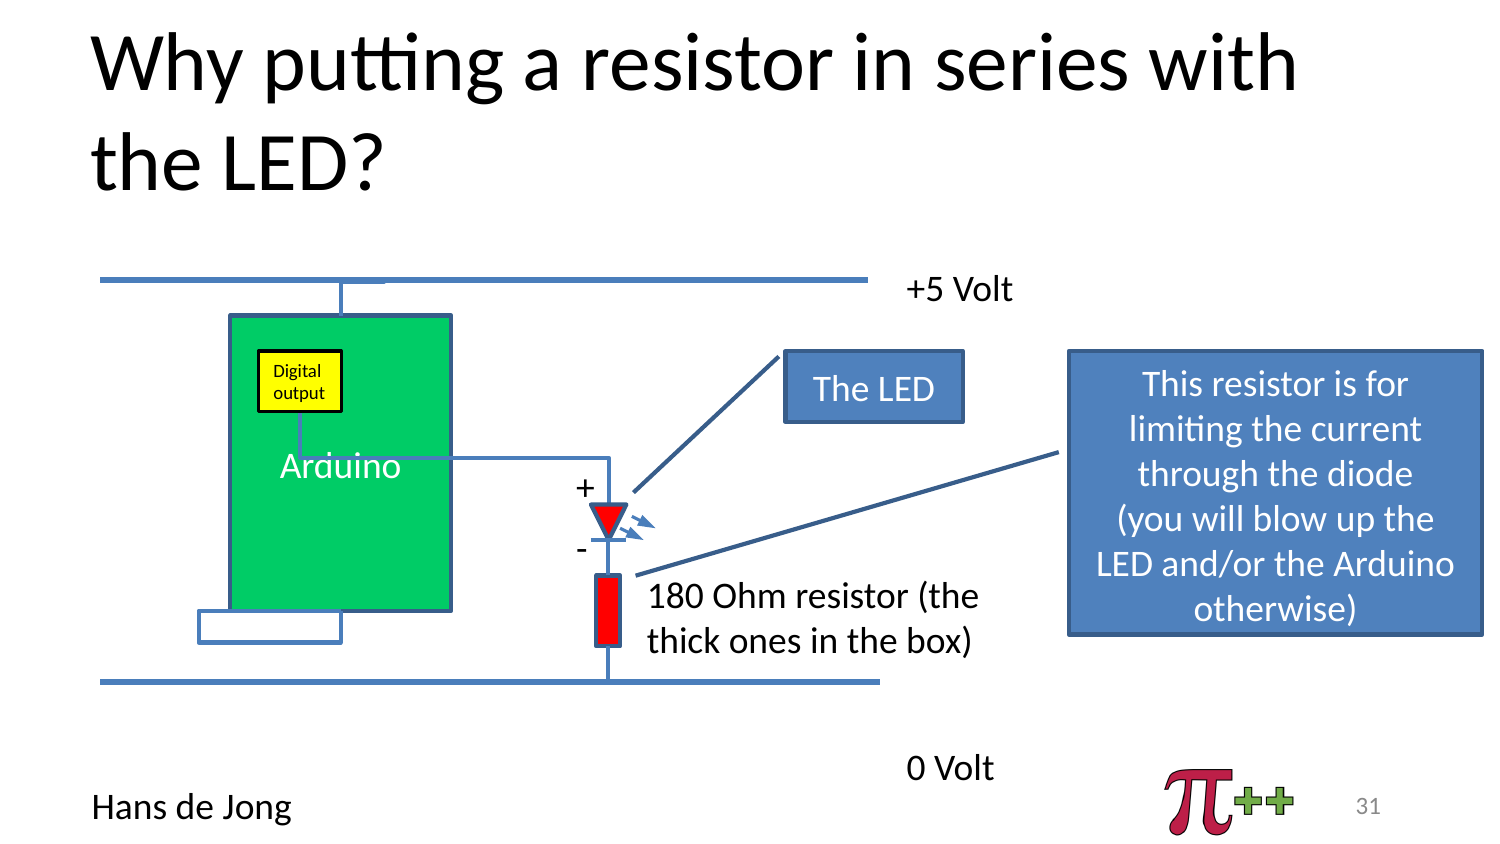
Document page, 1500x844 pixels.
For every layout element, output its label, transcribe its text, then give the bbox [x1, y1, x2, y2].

text_box 180 Ohm resistor (the thick ones in the box) [631, 563, 1034, 670]
text_box 31 [1340, 782, 1426, 827]
text_box Digital output [258, 351, 342, 412]
title Why putting a resistor in series with the LED? [75, 0, 1426, 186]
text_box Arduino [230, 316, 451, 611]
text_box 0 Volt [891, 735, 1012, 797]
text_box Arduino [386, 462, 396, 476]
text_box +5 Volt [891, 256, 1031, 318]
text_box The LED [785, 351, 963, 422]
text_box [596, 577, 620, 646]
text_box - [561, 516, 644, 577]
text_box + [561, 455, 644, 516]
text_box This resistor is for limiting the current through the diode (you will blow up the LED and/or the Arduino otherwise) [1069, 351, 1482, 635]
